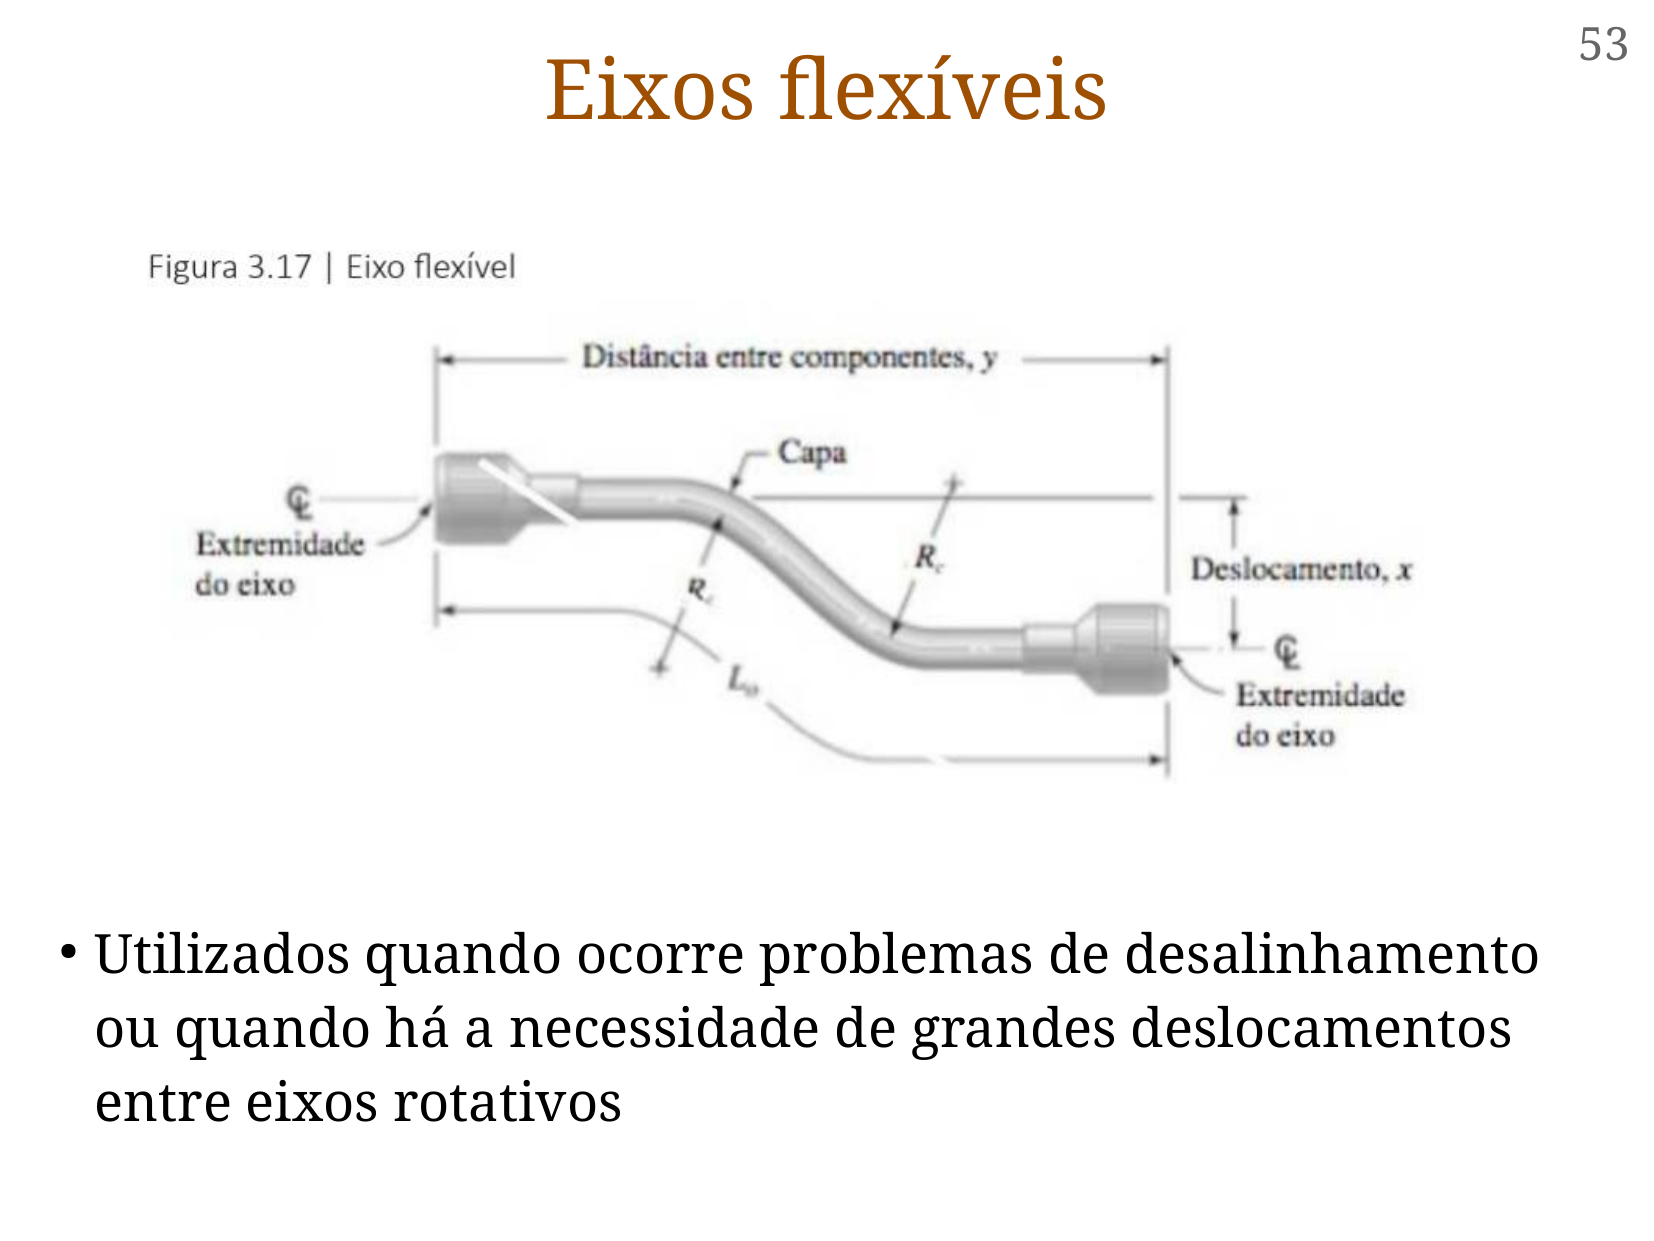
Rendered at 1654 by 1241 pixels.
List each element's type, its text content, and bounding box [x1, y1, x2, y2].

title Eixos flexíveis [59, 29, 1595, 148]
picture [147, 250, 1424, 784]
list Utilizados quando ocorre problemas de desalinhamento ou quando há a necessidade de grandes deslocamentos entre eixos rotativos [59, 915, 1595, 1211]
